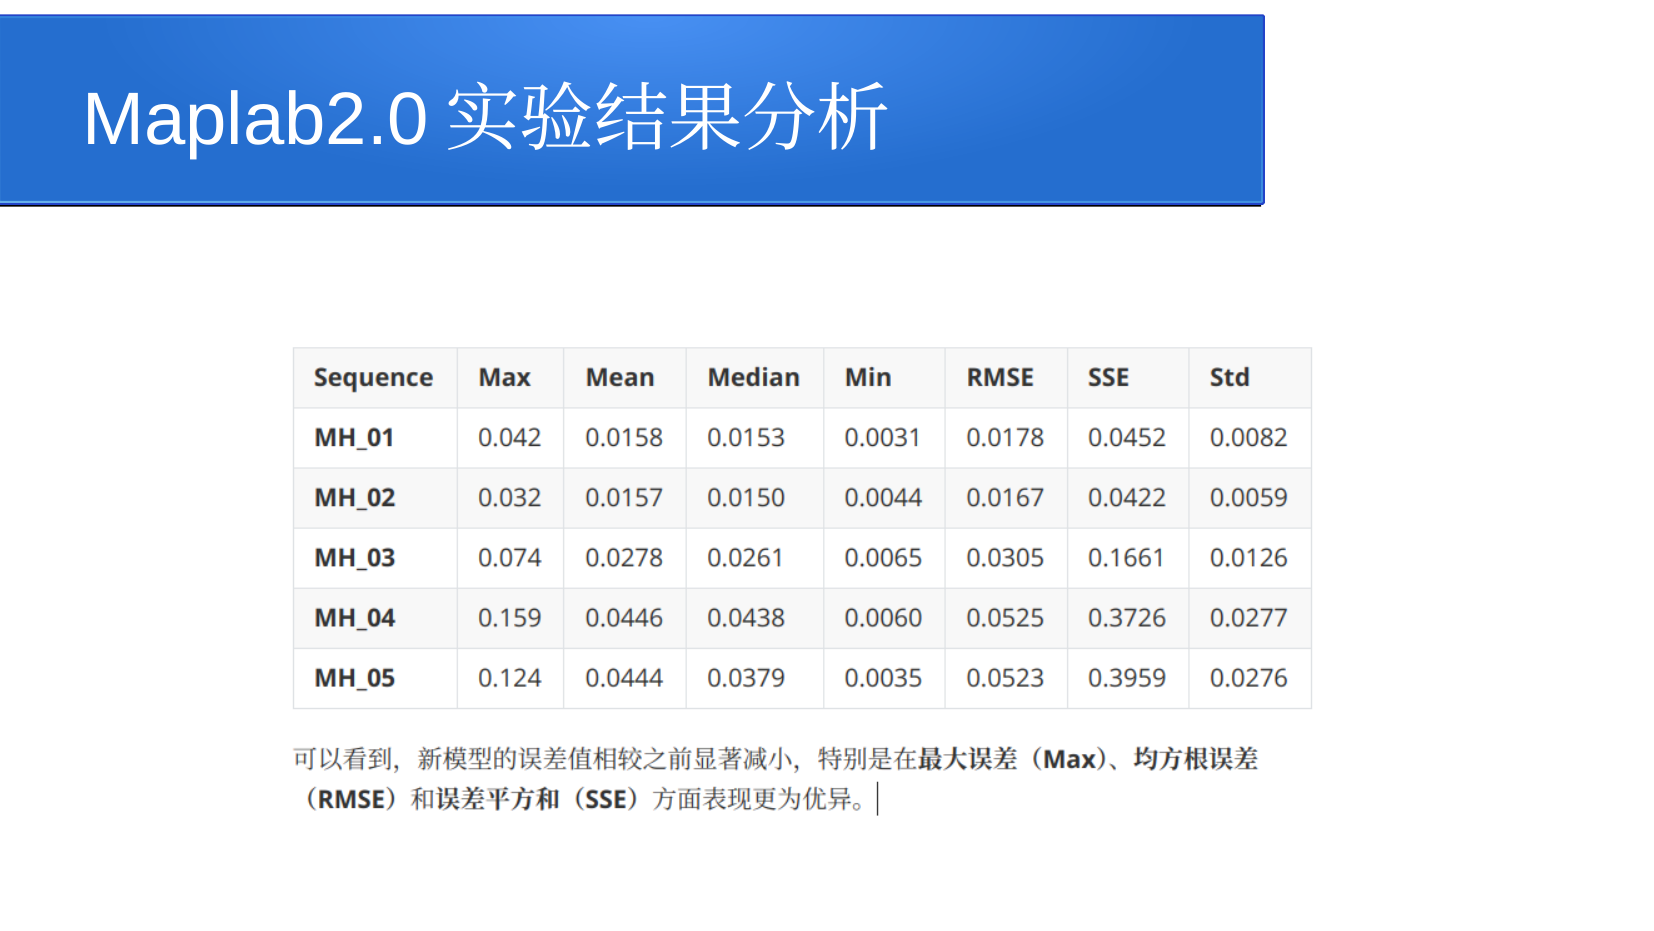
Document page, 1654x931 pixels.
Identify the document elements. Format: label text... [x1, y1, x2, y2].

title Maplab2.0实验结果分析 [82, 35, 1235, 189]
picture [283, 326, 1321, 827]
